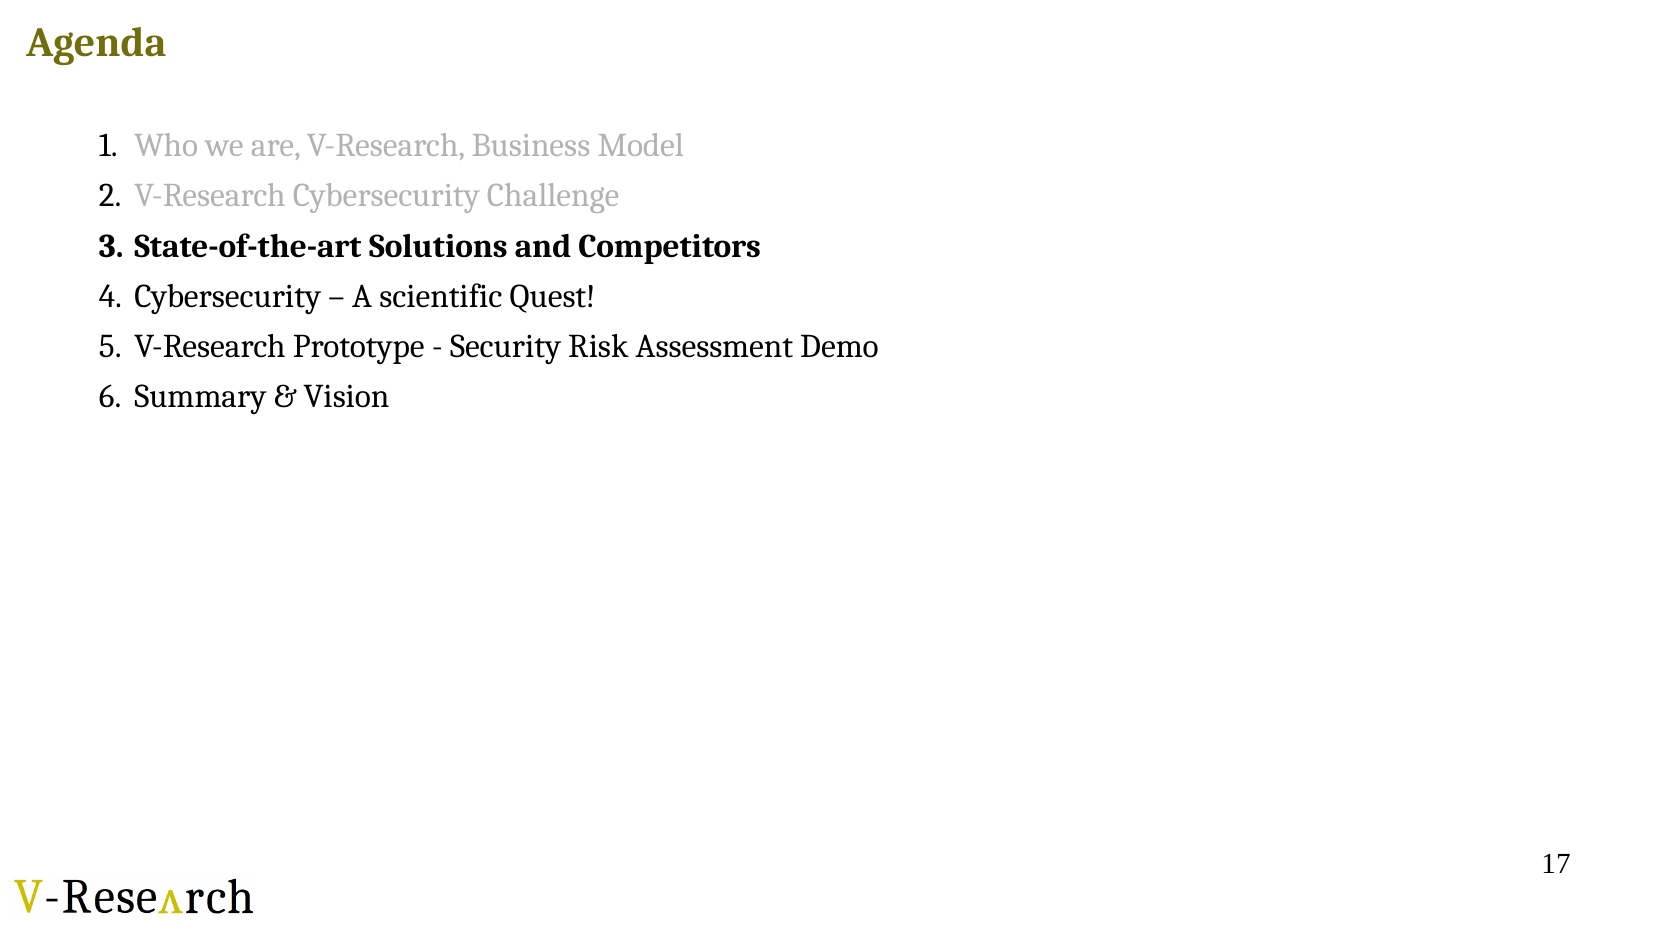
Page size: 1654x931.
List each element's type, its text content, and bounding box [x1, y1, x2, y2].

text_box Who we are, V-Research, Business Model V-Research Cybersecurity Challenge State-of-the-art Solutions and Competitors Cybersecurity – A scientific Quest! V-Research Prototype - Security Risk Assessment Demo Summary & Vision [84, 119, 1381, 834]
picture [11, 876, 256, 916]
text_box Agenda [11, 11, 231, 87]
